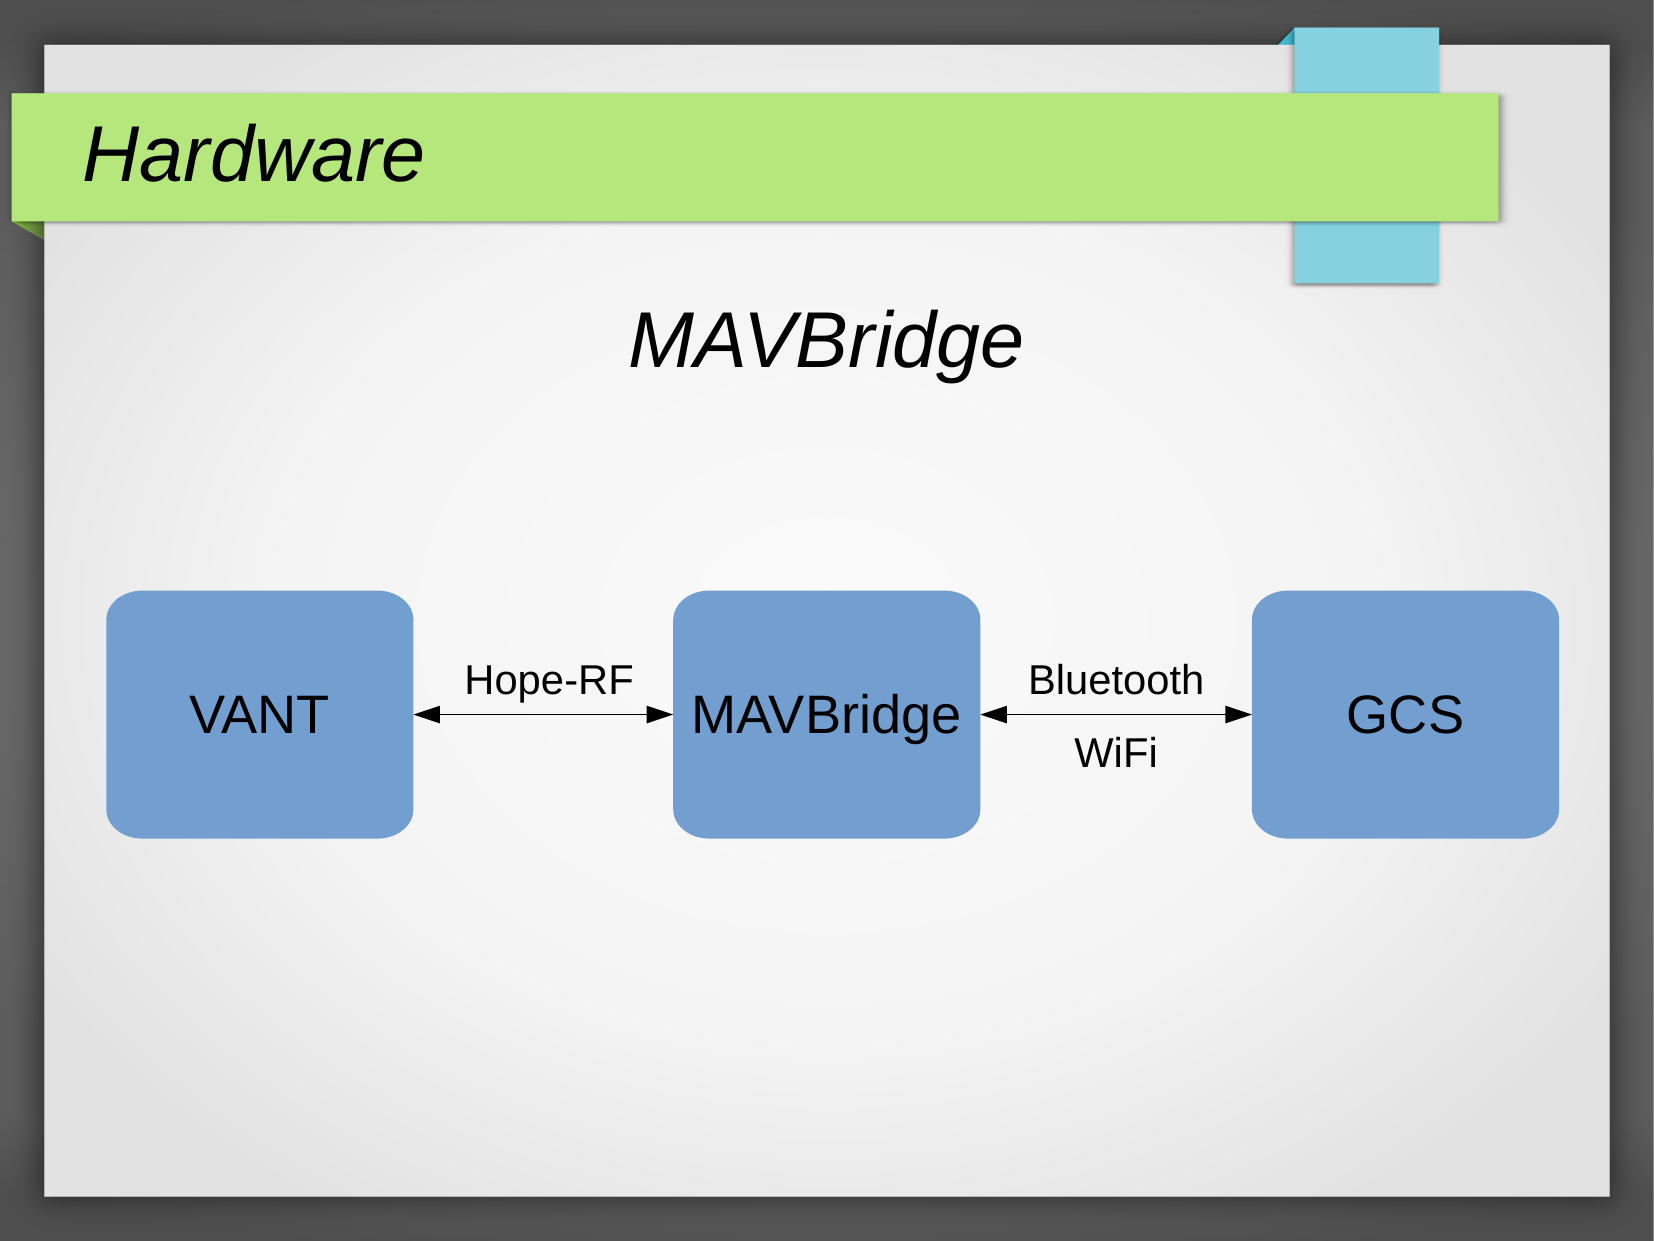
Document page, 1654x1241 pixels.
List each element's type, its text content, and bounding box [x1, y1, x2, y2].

title Hardware [82, 94, 1264, 213]
text_box WiFi [1015, 722, 1217, 785]
text_box Hope-RF [448, 649, 650, 712]
text_box Bluetooth [1003, 649, 1229, 712]
list MAVBridge [82, 295, 1571, 438]
text_box VANT [106, 590, 414, 839]
text_box MAVBridge [673, 590, 981, 839]
text_box GCS [1251, 590, 1560, 839]
picture [0, 0, 1654, 1241]
